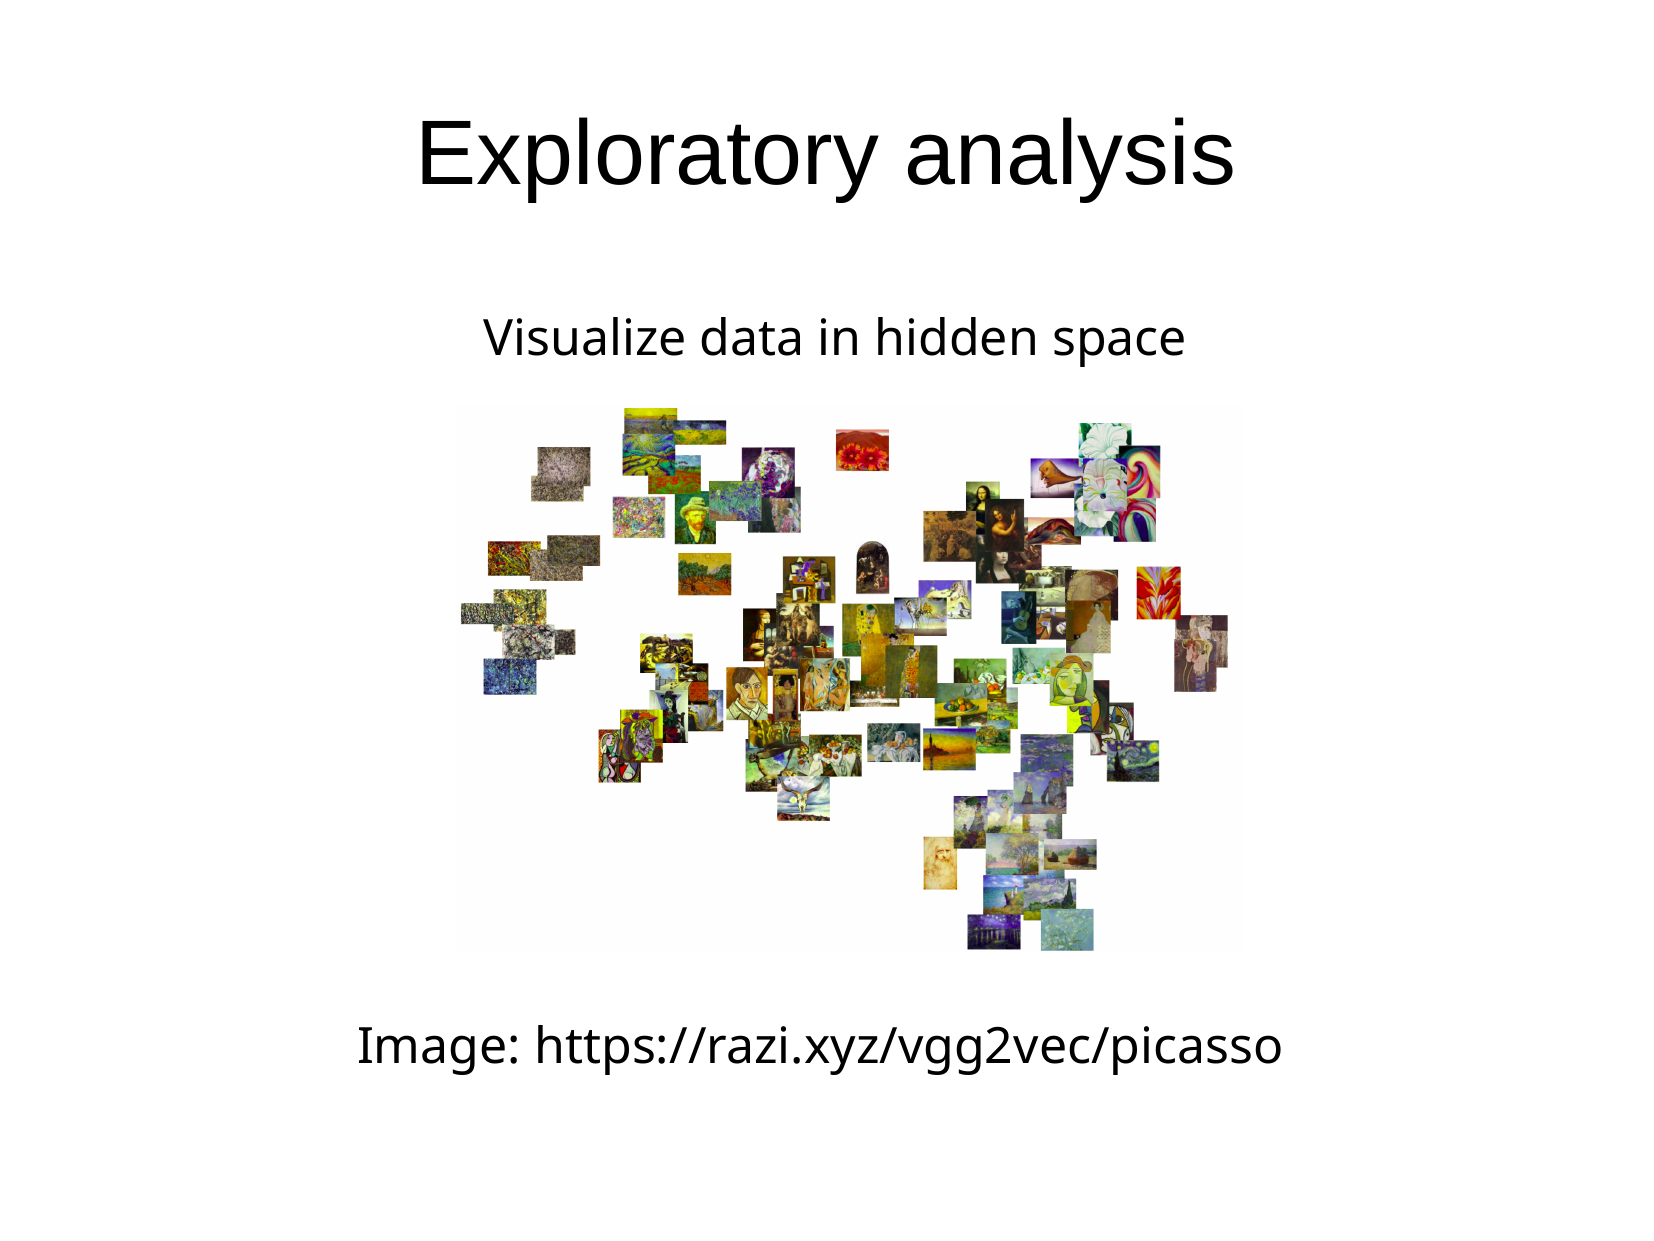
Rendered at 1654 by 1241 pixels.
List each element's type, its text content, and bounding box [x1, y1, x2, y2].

text_box Image: https://razi.xyz/vgg2vec/picasso [232, 1006, 1422, 1080]
title Exploratory analysis [82, 49, 1571, 257]
text_box Visualize data in hidden space [271, 297, 1400, 372]
picture [456, 403, 1243, 952]
